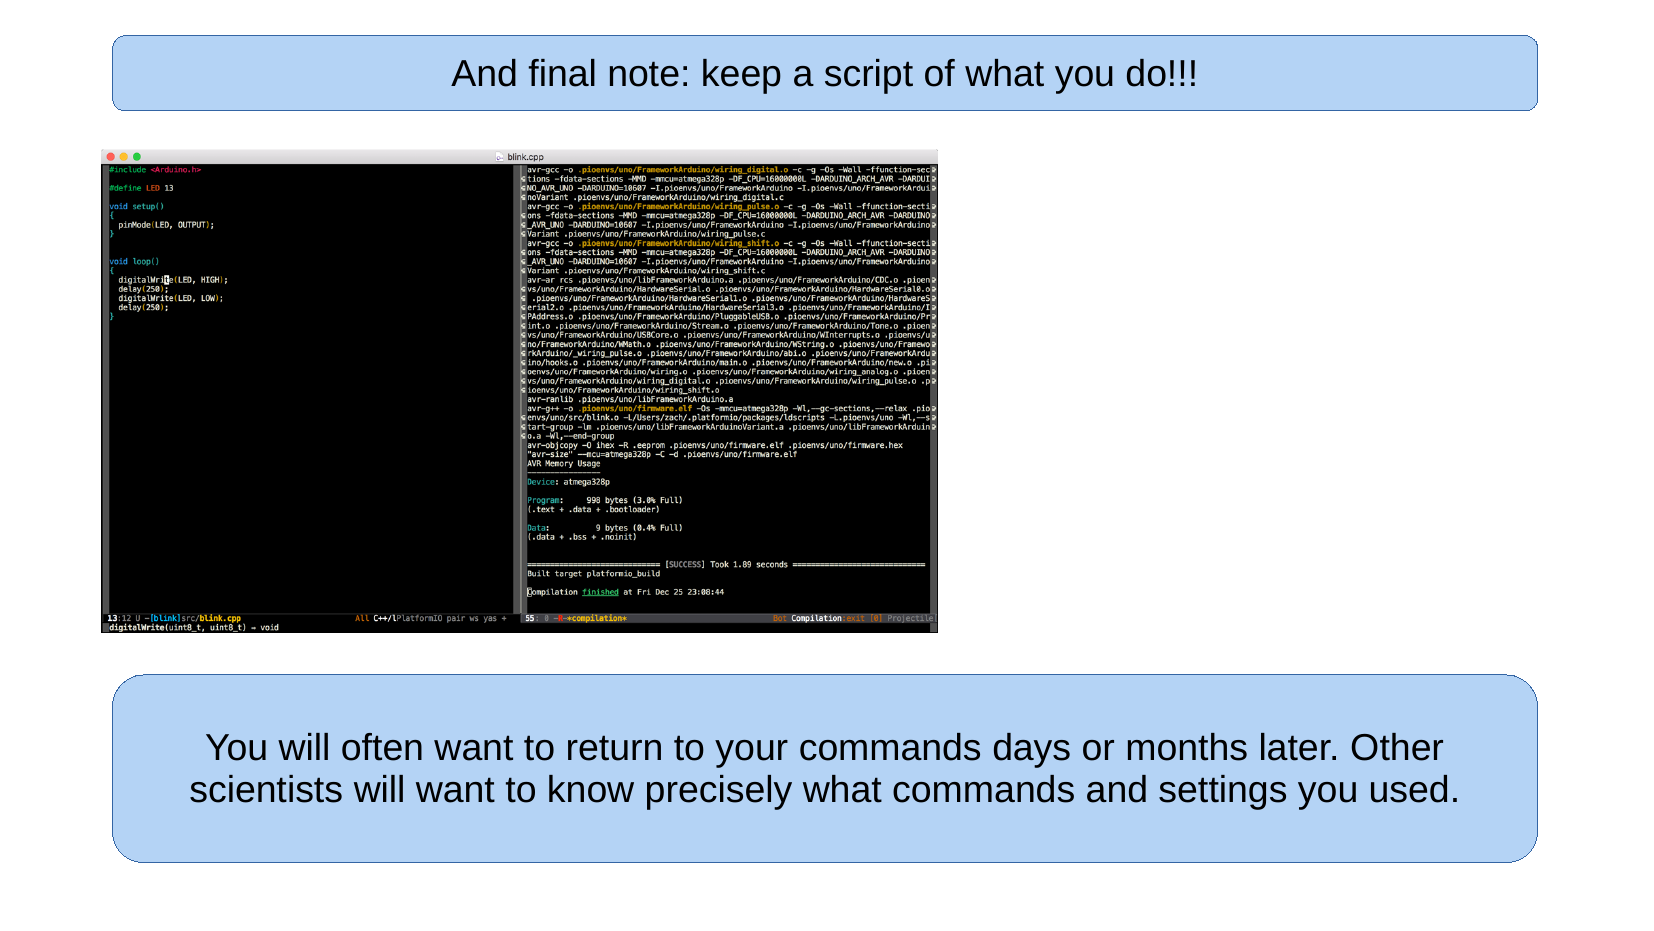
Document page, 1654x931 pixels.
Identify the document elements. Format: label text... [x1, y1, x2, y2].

text_box You will often want to return to your commands days or months later. Other scientists will want to know precisely what commands and settings you used. [112, 674, 1538, 863]
text_box And final note: keep a script of what you do!!! [112, 35, 1538, 111]
picture [101, 149, 938, 633]
